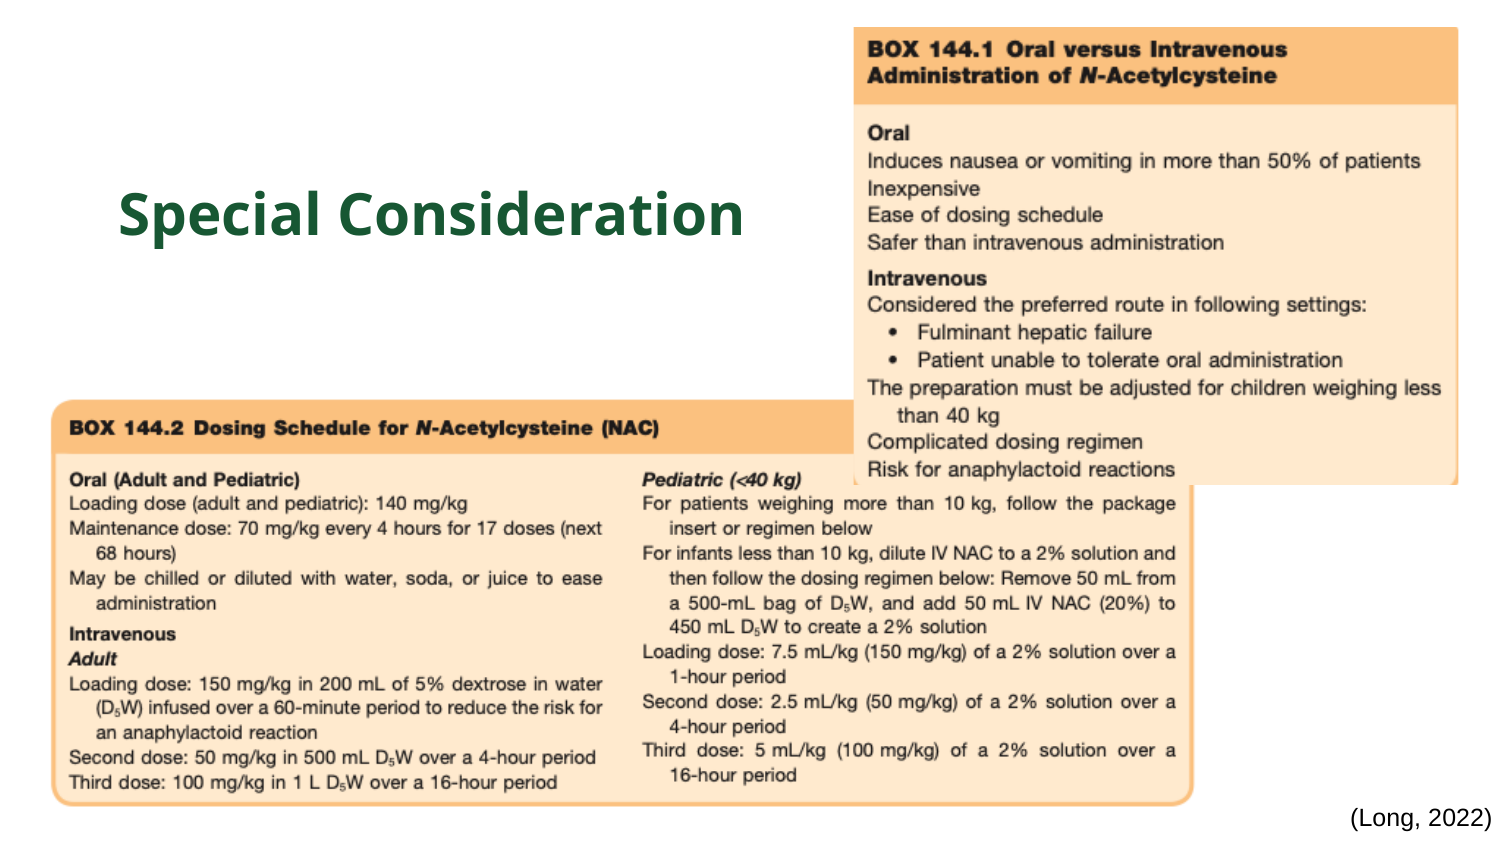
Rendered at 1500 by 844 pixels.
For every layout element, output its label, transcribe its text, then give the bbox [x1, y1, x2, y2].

text_box Special Consideration [103, 169, 823, 256]
picture [41, 27, 1459, 817]
text_box (Long, 2022) [1335, 793, 1500, 839]
